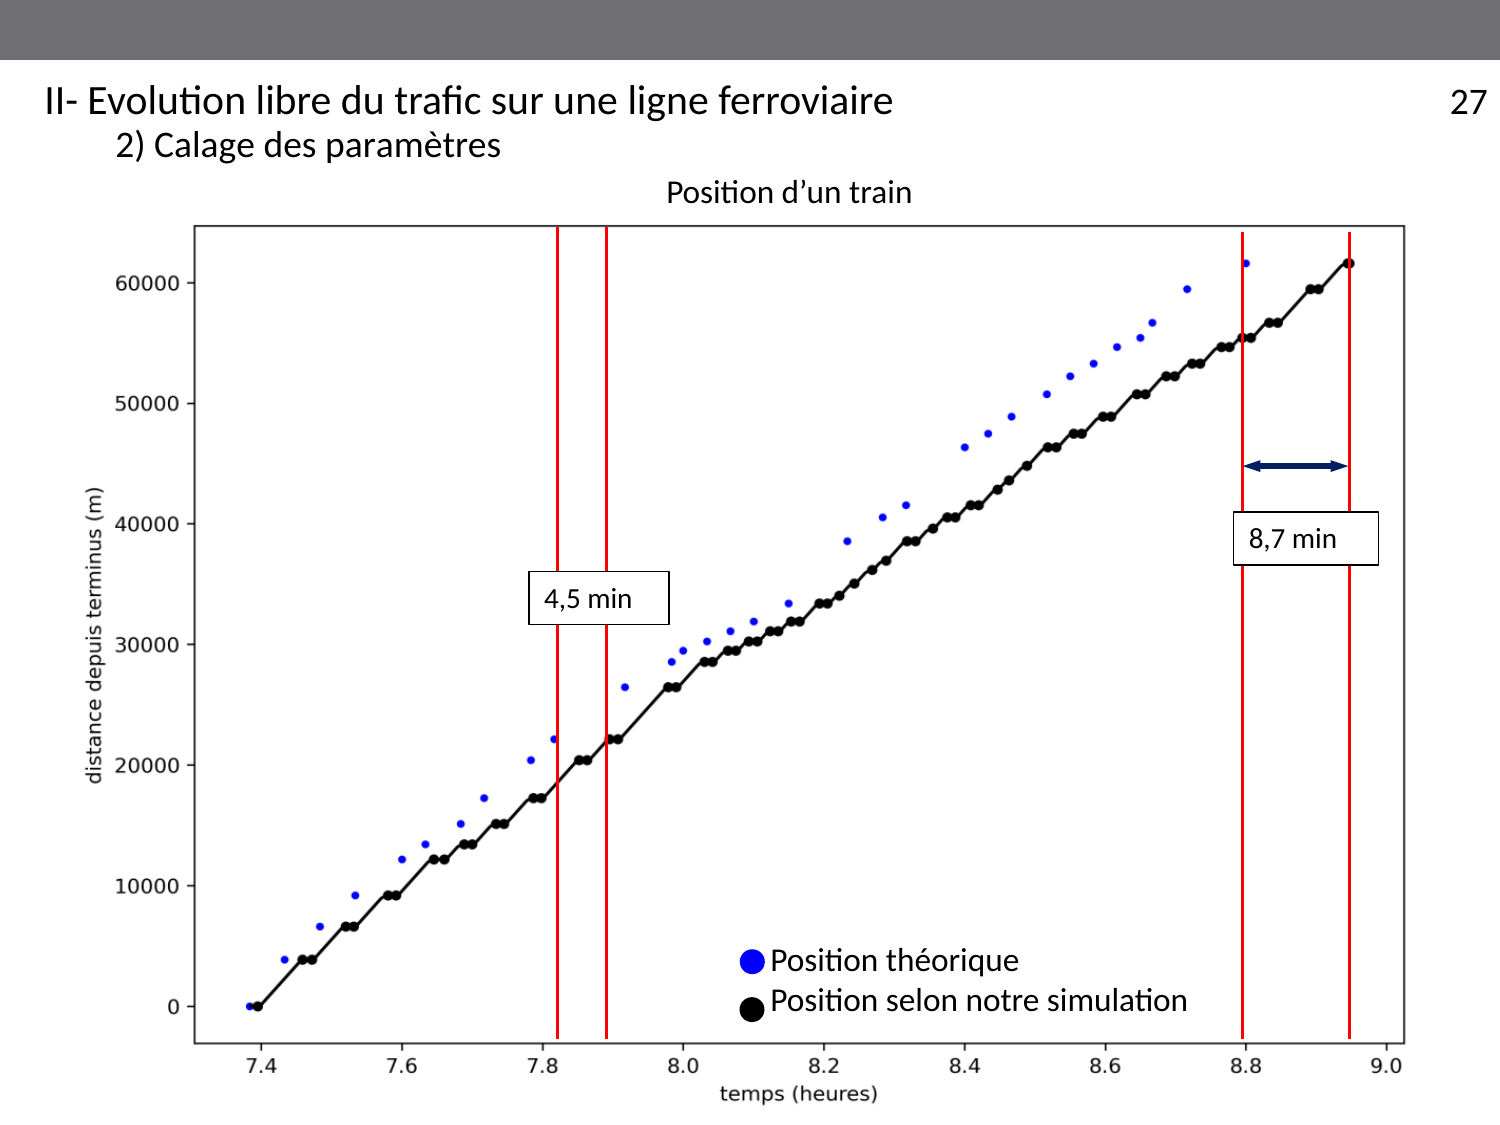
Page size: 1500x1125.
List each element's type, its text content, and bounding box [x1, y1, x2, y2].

text_box 8,7 min [1233, 512, 1379, 565]
text_box 4,5 min [529, 571, 670, 625]
picture [17, 154, 1416, 1118]
text_box Position d’un train [586, 162, 993, 221]
text_box Position théorique Position selon notre simulation [755, 930, 1234, 1031]
text_box 27 [1435, 69, 1500, 131]
text_box [739, 949, 755, 975]
text_box II- Evolution libre du trafic sur une ligne ferroviaire [29, 66, 951, 131]
text_box 2) Calage des paramètres [100, 131, 522, 154]
text_box [739, 997, 755, 1023]
